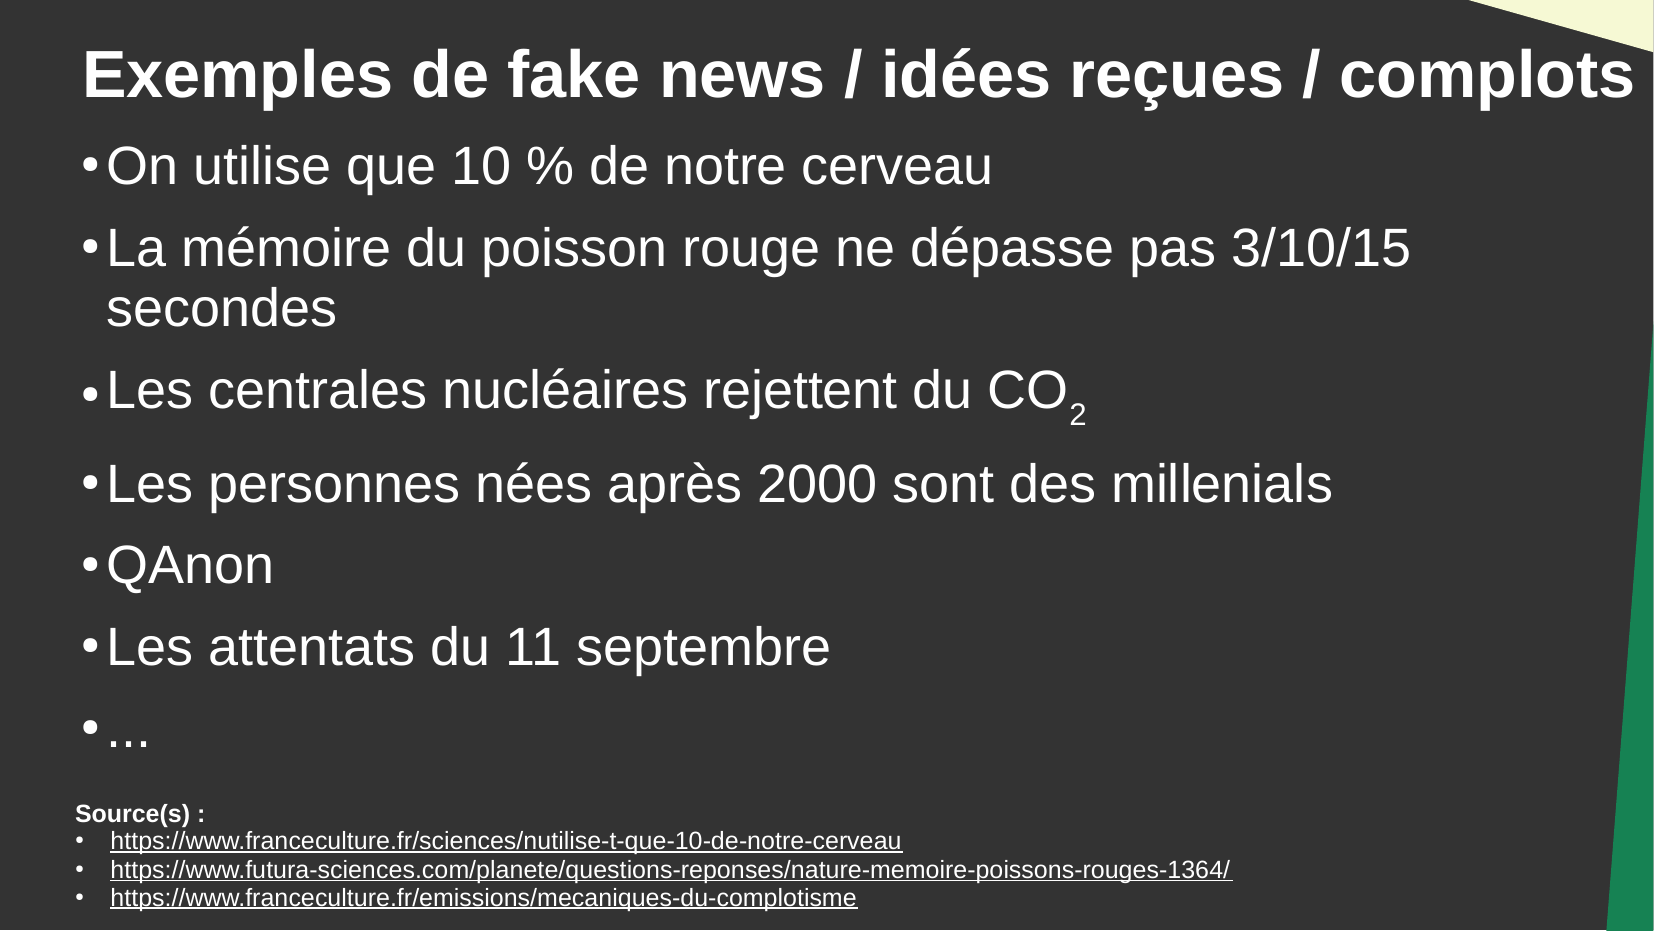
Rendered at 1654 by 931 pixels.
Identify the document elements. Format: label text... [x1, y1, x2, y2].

text_box Source(s) : https://www.franceculture.fr/sciences/nutilise-t-que-10-de-notre-cerveau https://www.futura-sciences.com/planete/questions-reponses/nature-memoire-poissons-rouges-1364/ https://www.franceculture.fr/emissions/mecaniques-du-complotisme [60, 791, 1546, 931]
list On utilise que 10 % de notre cerveau La mémoire du poisson rouge ne dépasse pas 3/10/15 secondes Les centrales nucléaires rejettent du CO2 Les personnes nées après 2000 sont des millenials QAnon Les attentats du 11 septembre ... [80, 135, 1560, 762]
text_box [1606, 314, 1654, 931]
title Exemples de fake news / idées reçues / complots [82, 37, 1642, 119]
text_box [1468, 0, 1654, 53]
